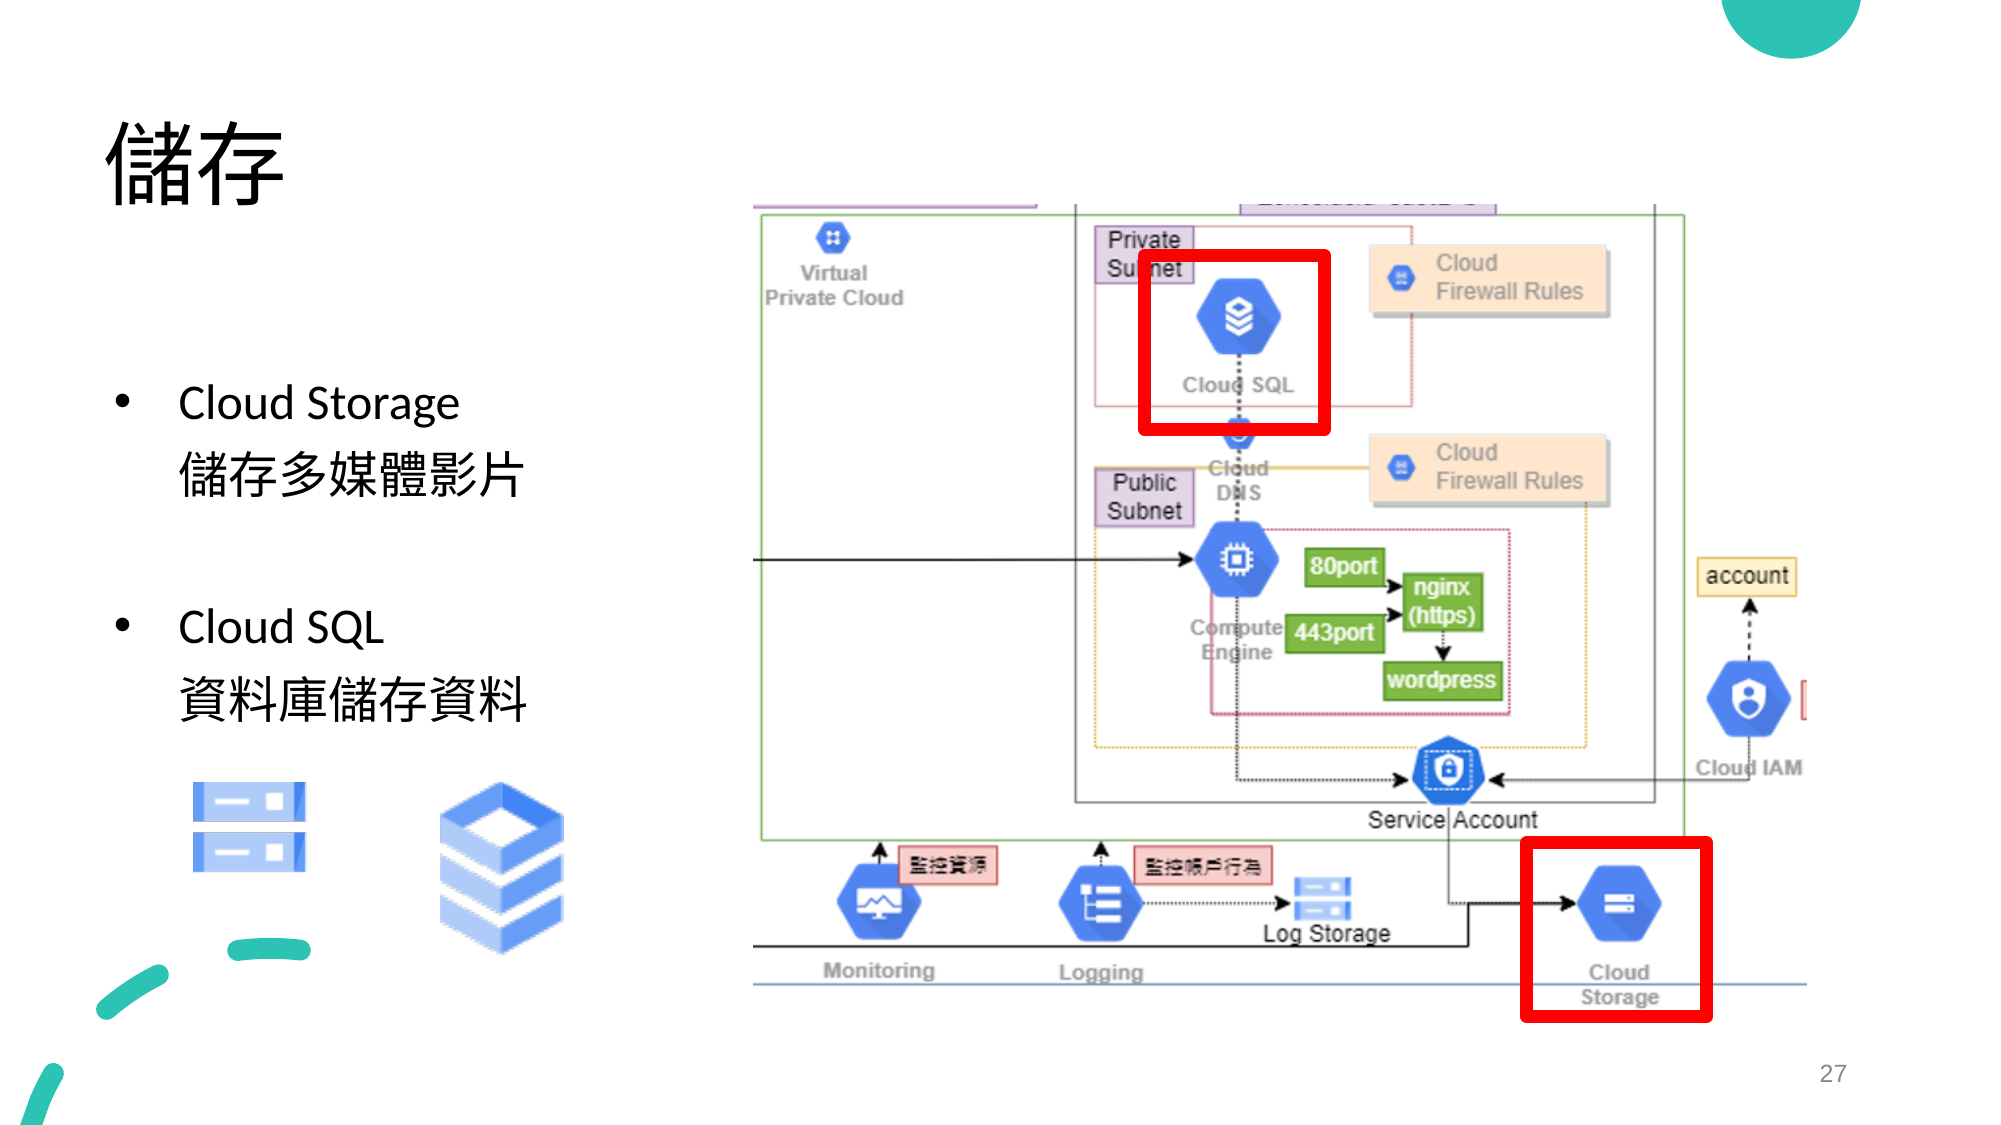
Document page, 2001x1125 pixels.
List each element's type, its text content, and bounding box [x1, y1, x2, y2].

picture [1533, 849, 1700, 1010]
picture [440, 782, 564, 957]
title 儲存 [88, 59, 1814, 278]
picture [193, 782, 307, 874]
picture [753, 204, 1807, 1013]
text_box Cloud Storage 儲存多媒體影片 Cloud SQL 資料庫儲存資料 [88, 255, 753, 735]
slide_number 1 [1412, 1042, 1863, 1103]
